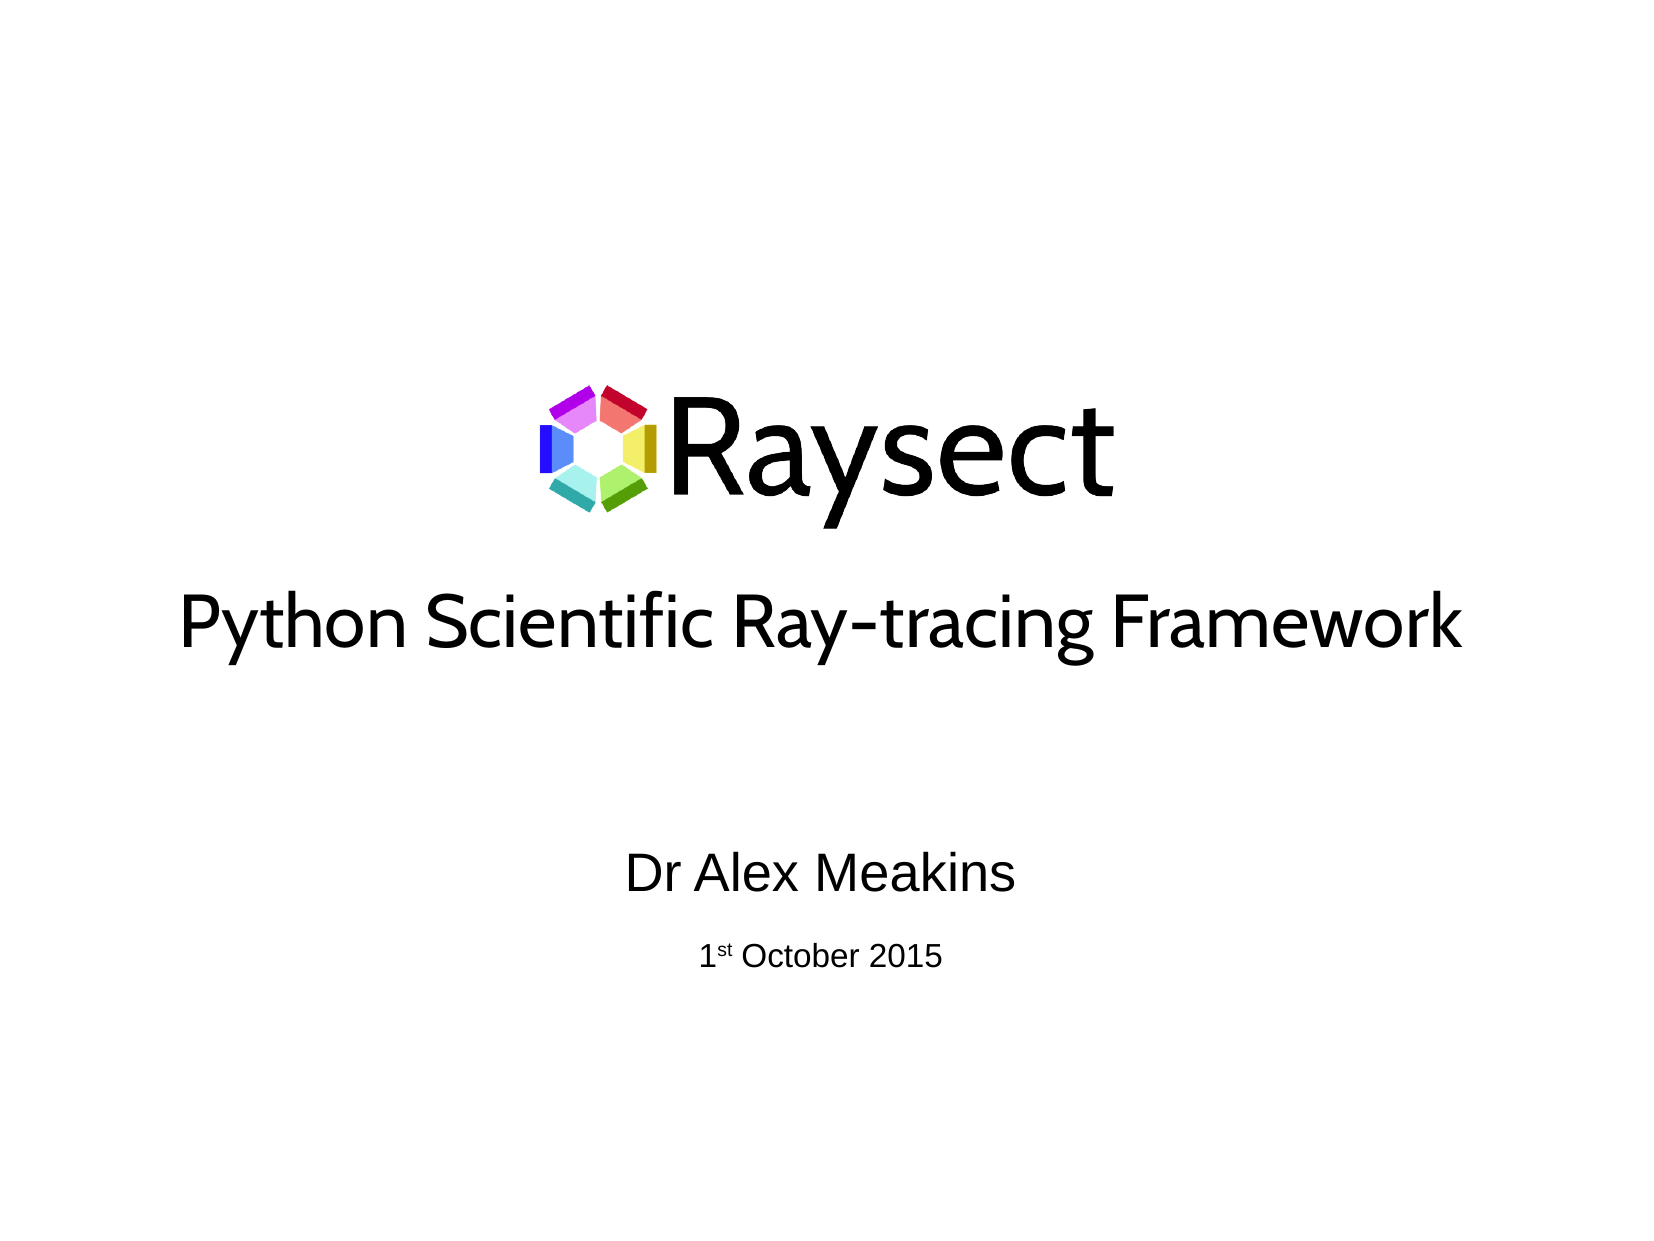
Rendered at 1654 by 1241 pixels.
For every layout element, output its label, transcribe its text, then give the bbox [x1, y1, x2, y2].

text_box Python Scientific Ray-tracing Framework [129, 515, 1512, 725]
picture [533, 378, 1120, 515]
text_box Dr Alex Meakins 1st October 2015 [171, 834, 1471, 993]
